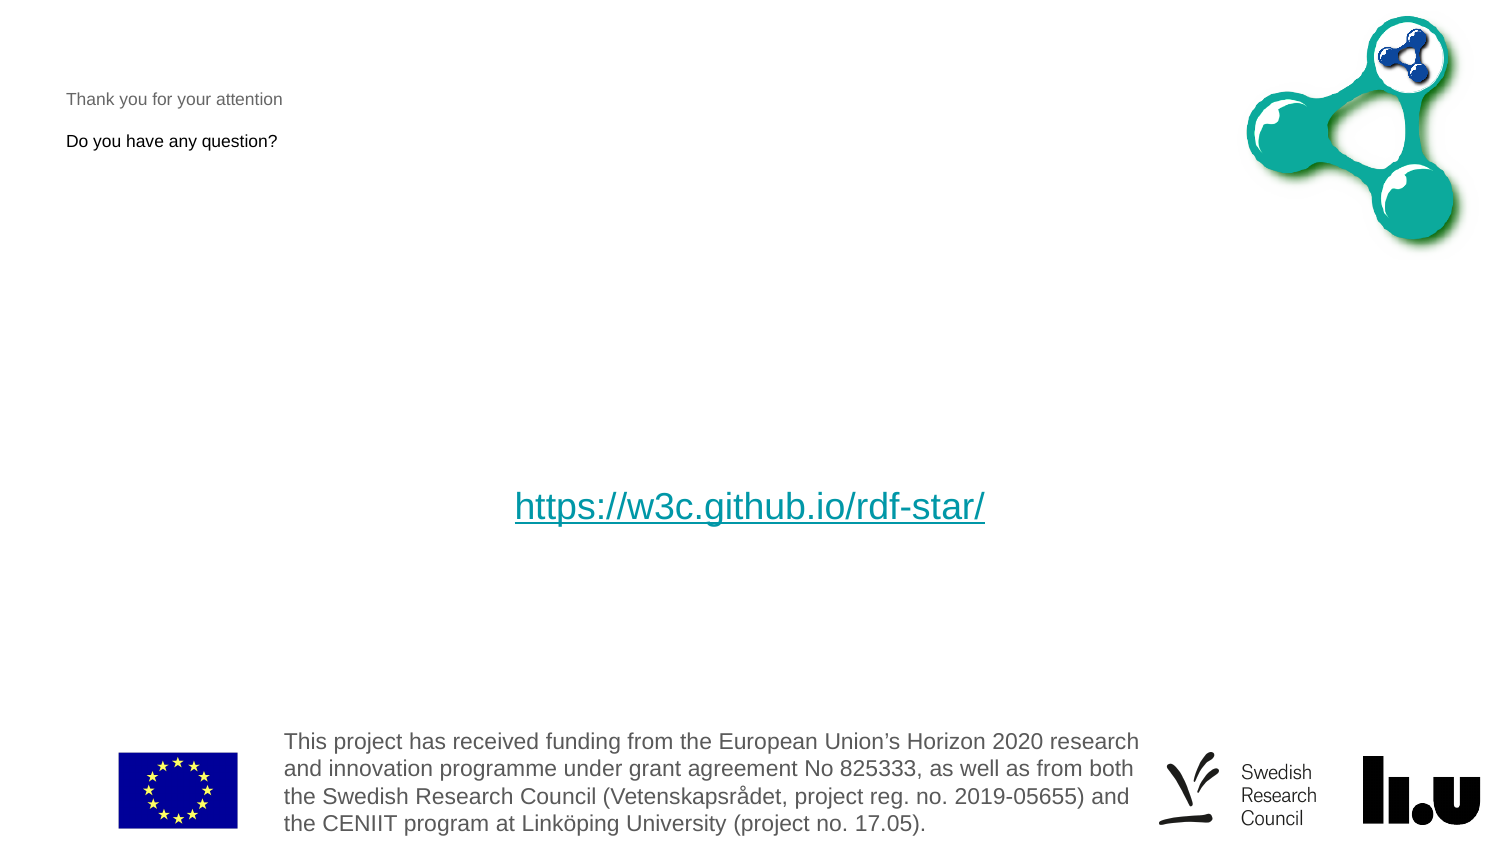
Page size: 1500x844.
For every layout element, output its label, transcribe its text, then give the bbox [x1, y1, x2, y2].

text_box This project has received funding from the European Union’s Horizon 2020 research and innovation programme under grant agreement No 825333, as well as from both the Swedish Research Council (Vetenskapsrådet, project reg. no. 2019-05655) and the CENIIT program at Linköping University (project no. 17.05). [268, 711, 1301, 844]
title Thank you for your attention Do you have any question? [51, 72, 1233, 167]
picture [1233, 11, 1482, 260]
text_box https://w3c.github.io/rdf-star/ [440, 467, 1059, 543]
picture [1159, 752, 1321, 829]
picture [118, 752, 238, 829]
picture [1363, 756, 1482, 825]
